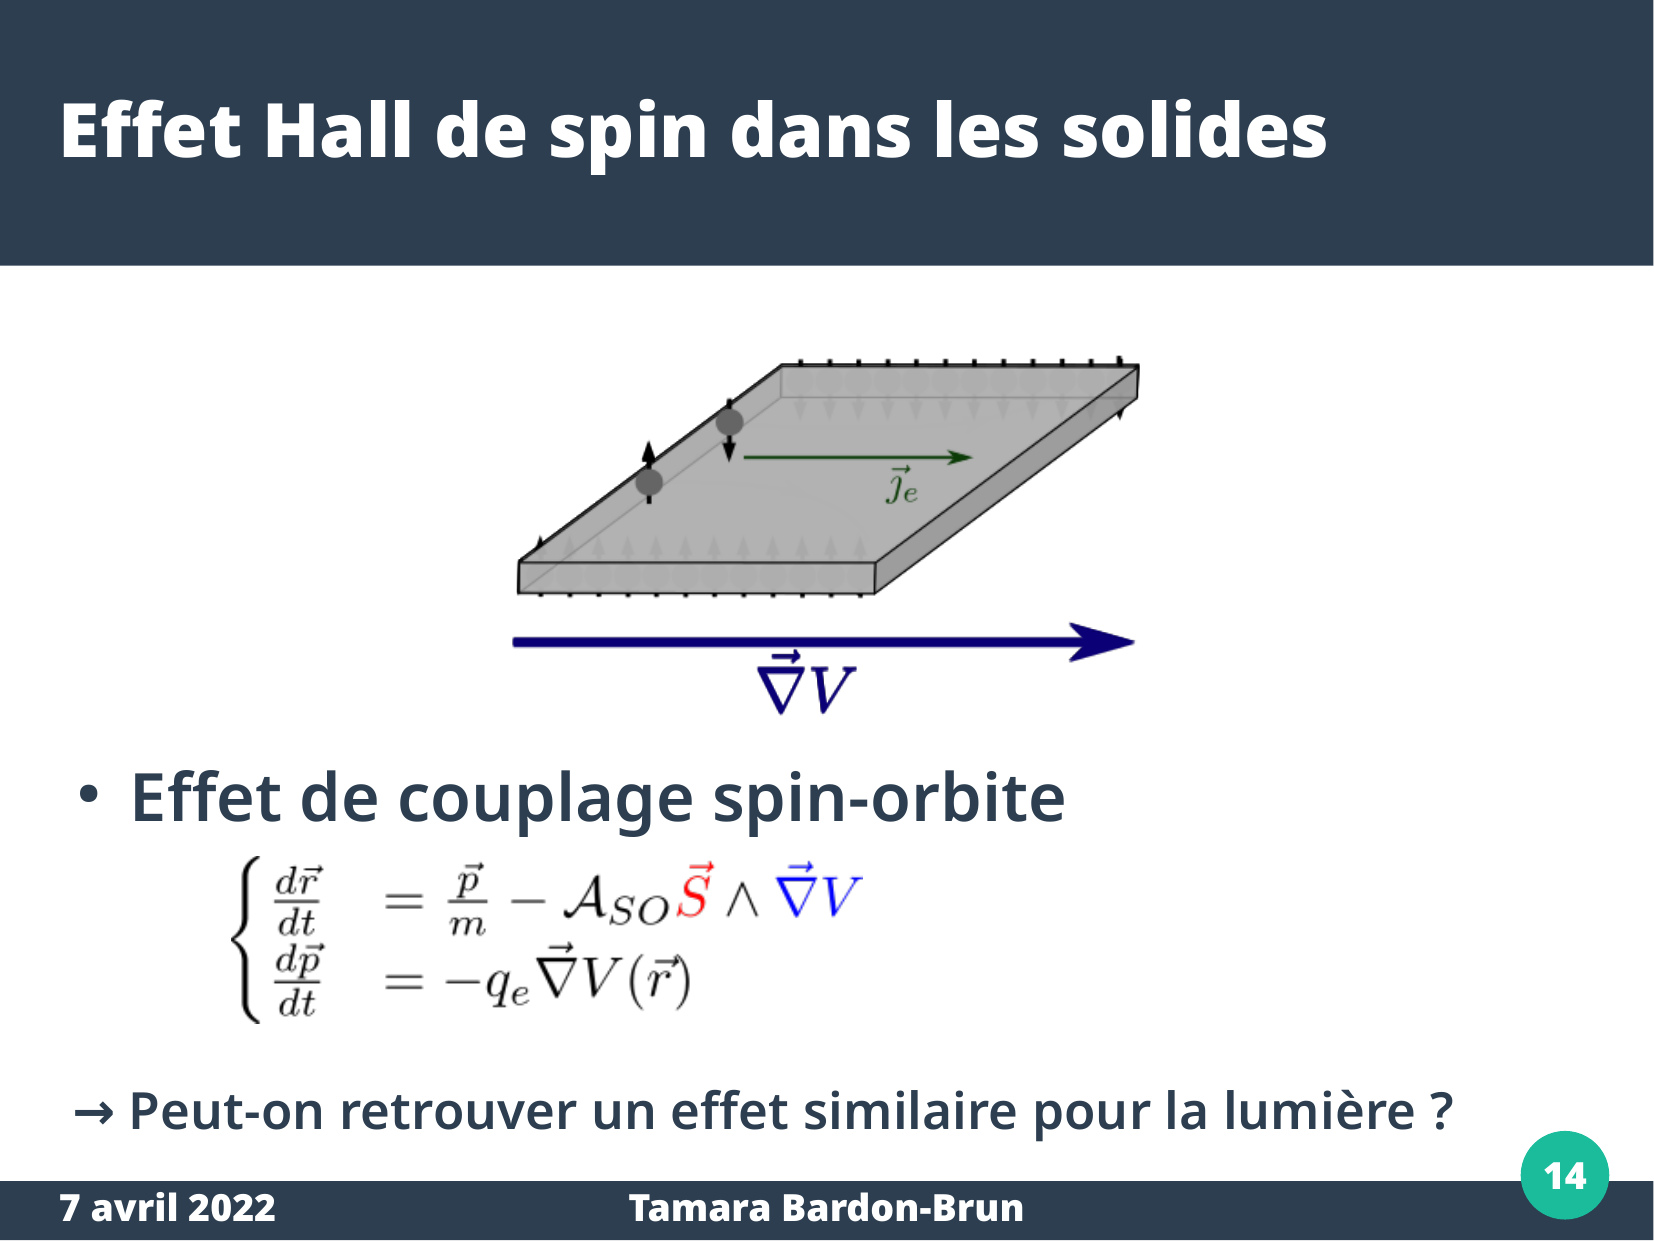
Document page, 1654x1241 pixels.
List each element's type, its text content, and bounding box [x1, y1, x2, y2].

list Effet de couplage spin-orbite [59, 750, 1595, 857]
list → Peut-on retrouver un effet similaire pour la lumière ? [17, 1074, 1554, 1205]
picture [483, 311, 1171, 731]
title Effet Hall de spin dans les solides [59, 49, 1595, 207]
picture [231, 856, 863, 1024]
